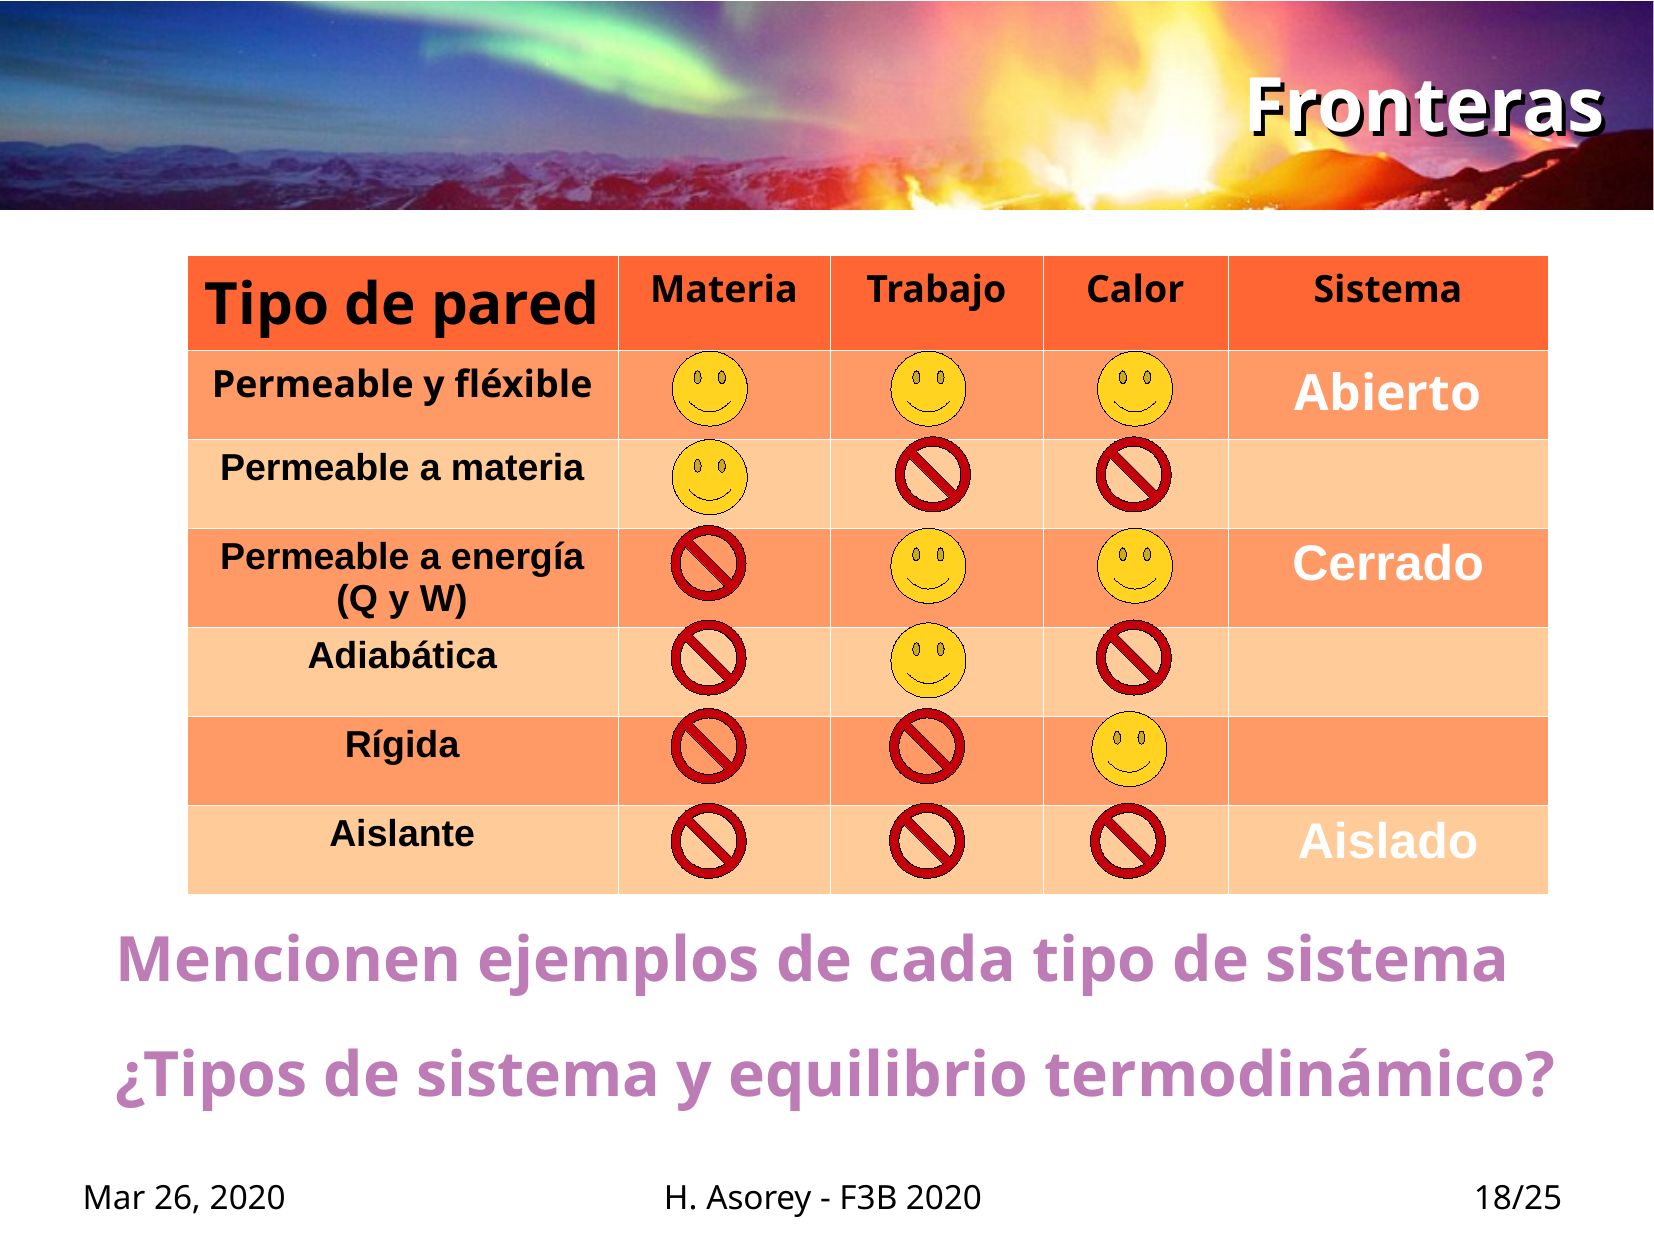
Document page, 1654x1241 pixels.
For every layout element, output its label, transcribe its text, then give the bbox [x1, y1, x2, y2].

title Fronteras [45, 15, 1606, 191]
picture [0, 1, 1654, 210]
text_box [1097, 528, 1173, 604]
table_cell [1044, 806, 1228, 894]
text_box [895, 436, 971, 512]
table_cell [1106, 459, 1148, 502]
text_box [889, 708, 965, 784]
table_cell [1044, 351, 1228, 439]
table_cell [831, 717, 1043, 805]
table_cell [694, 813, 736, 856]
table_header Trabajo [831, 256, 1043, 350]
table_cell Aislante [188, 806, 618, 894]
table_cell [831, 806, 1043, 894]
table_cell Permeable a materia [188, 440, 618, 528]
table_cell Permeable a energía (Q y W) [188, 529, 618, 627]
table_cell Cerrado [1229, 529, 1548, 627]
text_box [890, 528, 966, 604]
text_box [672, 351, 748, 427]
text_box [671, 620, 747, 696]
text_box [672, 439, 748, 515]
table_cell [1113, 813, 1156, 856]
text_box [1096, 436, 1172, 512]
table_cell [831, 351, 1043, 439]
table_cell [619, 440, 830, 528]
table_cell [831, 440, 1043, 528]
table_cell [619, 529, 830, 627]
table_cell [681, 643, 724, 685]
table_cell [1229, 628, 1548, 716]
table_header Tipo de pared [188, 256, 618, 350]
table_cell [1044, 628, 1228, 716]
table_cell [918, 447, 960, 489]
text_box [671, 708, 747, 784]
table_cell [1100, 826, 1143, 868]
table_cell [1044, 440, 1228, 528]
table_cell [831, 529, 1043, 627]
table_cell [681, 826, 724, 868]
table_header Calor [1044, 256, 1228, 350]
table_cell [694, 630, 736, 673]
table_cell Rígida [188, 717, 618, 805]
text_box [890, 622, 966, 698]
table_cell [1106, 643, 1149, 685]
table_header Materia [619, 256, 830, 350]
text_box [1096, 619, 1172, 696]
table_cell [905, 460, 947, 502]
table_cell [619, 628, 830, 716]
table_cell Permeable y fléxible [188, 351, 618, 439]
text_box [890, 351, 966, 427]
table_cell Adiabática [188, 628, 618, 716]
table_cell Aislado [1229, 806, 1548, 894]
text_box [1090, 803, 1166, 879]
table_cell [681, 548, 723, 591]
text_box [1091, 711, 1167, 787]
table_cell [899, 731, 942, 774]
table_cell [899, 826, 942, 868]
text_box [671, 803, 747, 879]
text_box [670, 525, 747, 601]
table_cell [694, 718, 736, 761]
table_cell [912, 718, 955, 761]
table_header Sistema [1229, 256, 1548, 350]
table_cell [681, 731, 723, 774]
table_cell [1229, 440, 1548, 528]
table_cell [619, 717, 830, 805]
table_cell [619, 351, 830, 439]
table_cell Abierto [1229, 351, 1548, 439]
table_cell [1119, 630, 1161, 673]
table_cell [619, 806, 830, 894]
table_cell [831, 628, 1043, 716]
table_cell [1044, 529, 1228, 627]
list Mencionen ejemplos de cada tipo de sistema ¿Tipos de sistema y equilibrio termodinámico? [45, 915, 1606, 1185]
table_cell [694, 535, 736, 578]
text_box [889, 803, 965, 879]
table_cell [912, 813, 955, 855]
table_cell [1229, 717, 1548, 805]
text_box [1097, 351, 1173, 427]
table_cell [1044, 717, 1228, 805]
table_cell [1118, 447, 1161, 490]
